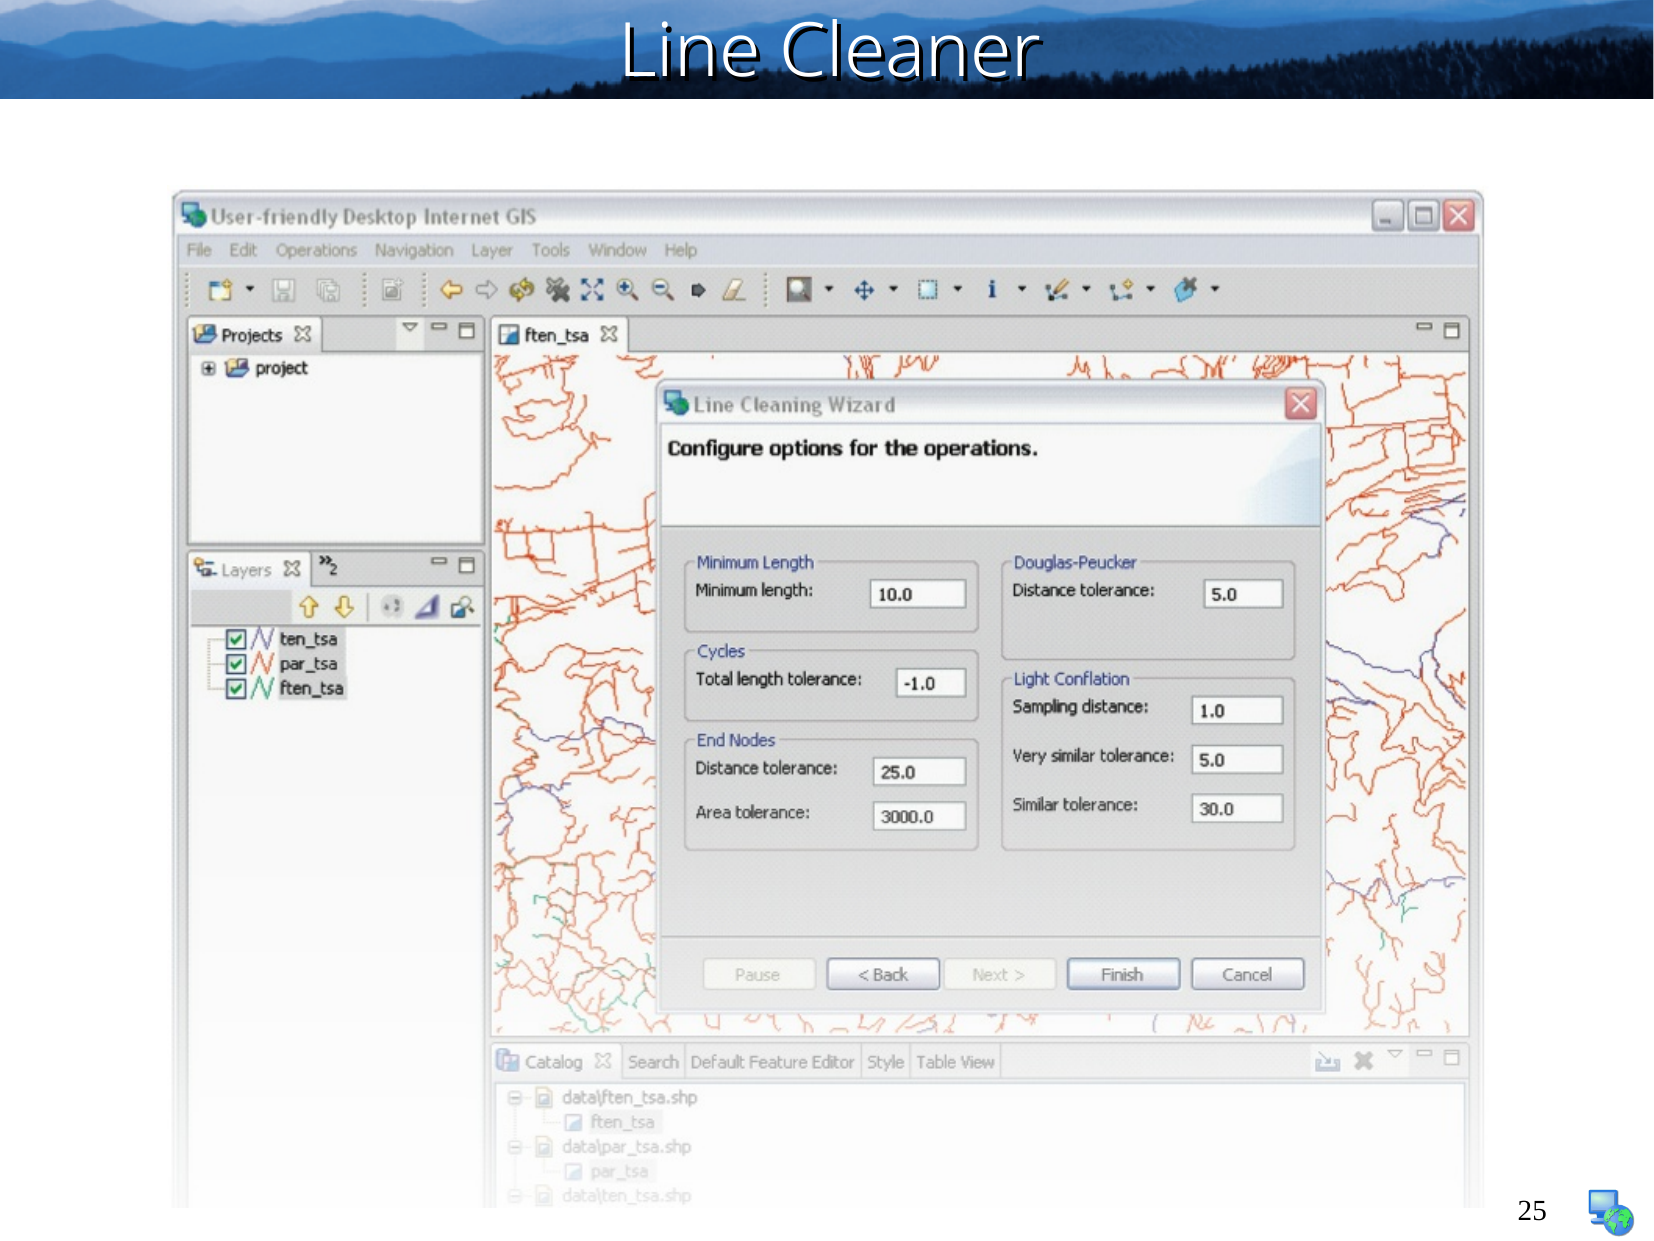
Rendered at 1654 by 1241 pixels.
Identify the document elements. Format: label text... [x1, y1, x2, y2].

picture [0, 0, 1654, 99]
picture [167, 185, 1489, 1208]
title Line Cleaner [49, 0, 1611, 96]
picture [1588, 1189, 1635, 1238]
